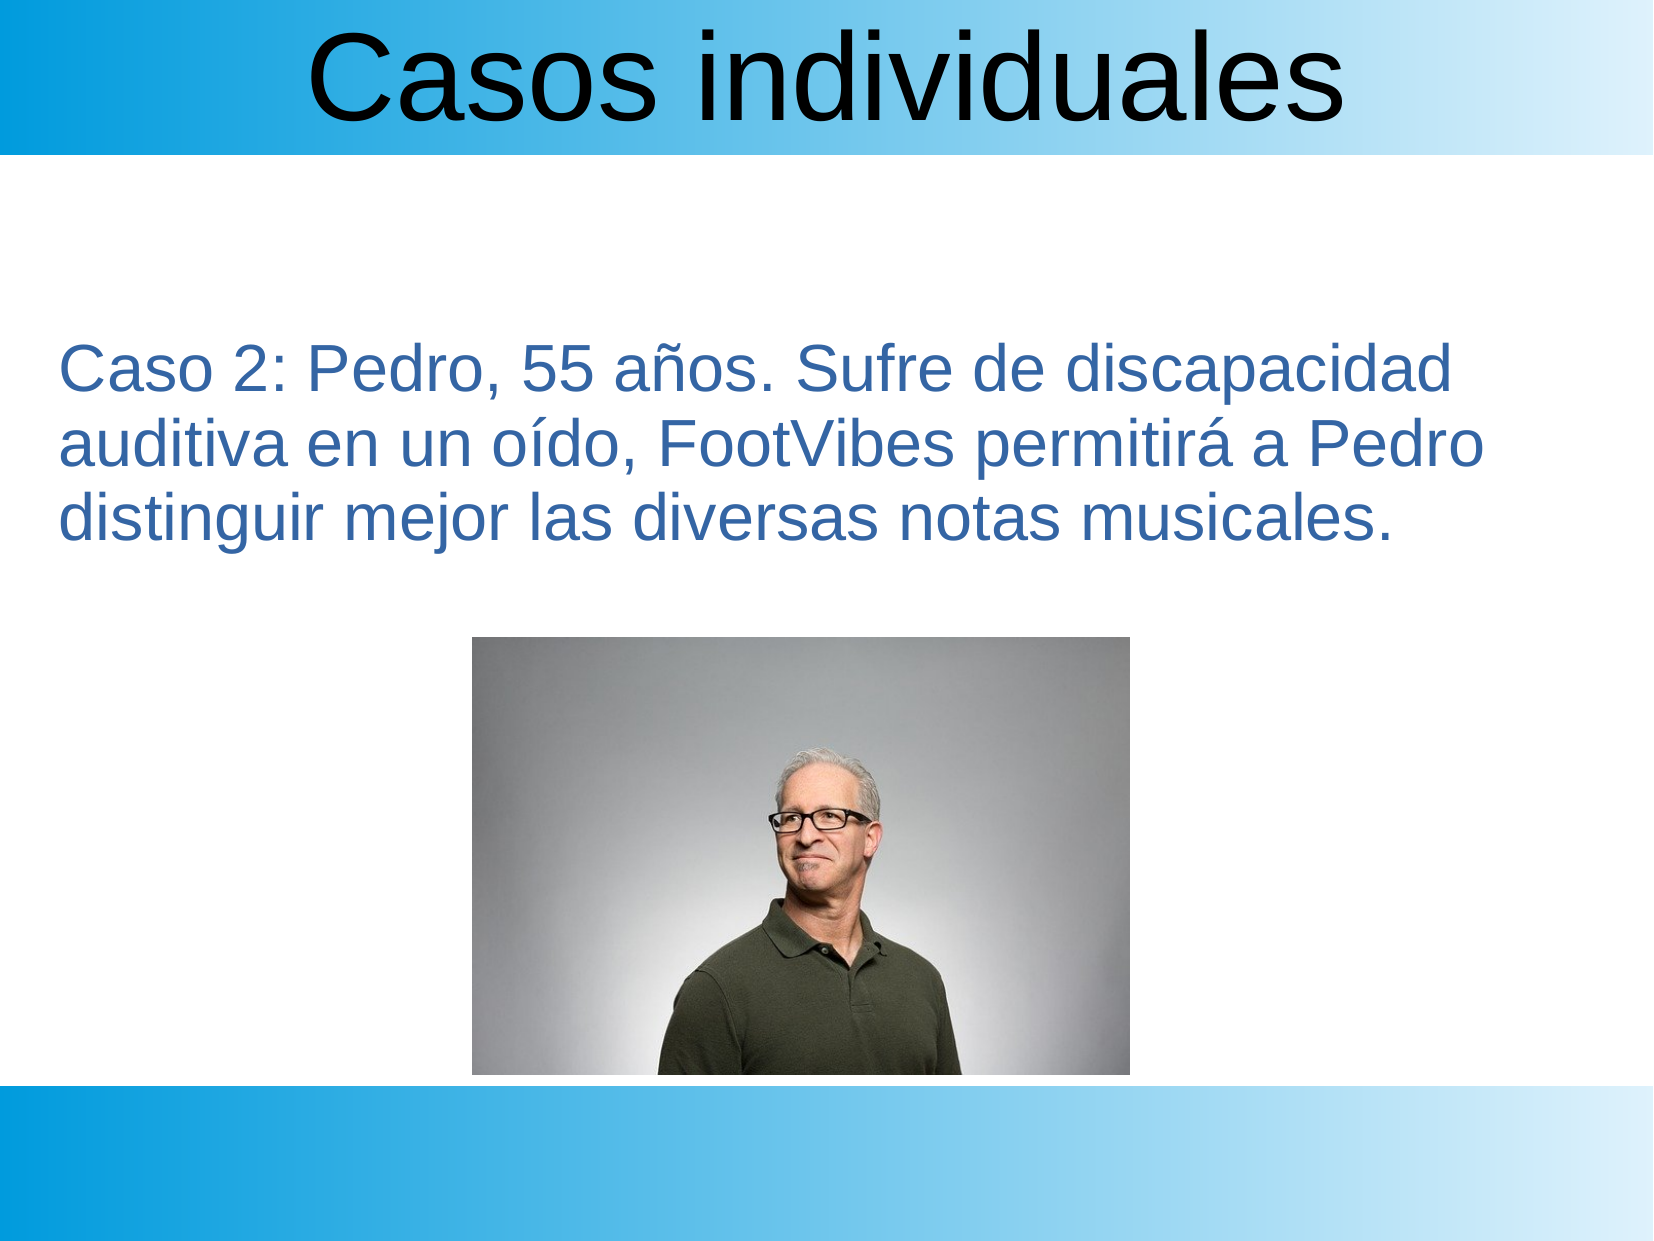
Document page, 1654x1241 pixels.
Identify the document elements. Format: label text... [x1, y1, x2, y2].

title Casos individuales [82, 0, 1571, 155]
list Caso 2: Pedro, 55 años. Sufre de discapacidad auditiva en un oído, FootVibes permitirá a Pedro distinguir mejor las diversas notas musicales. [0, 330, 1642, 686]
picture [472, 637, 1130, 1075]
